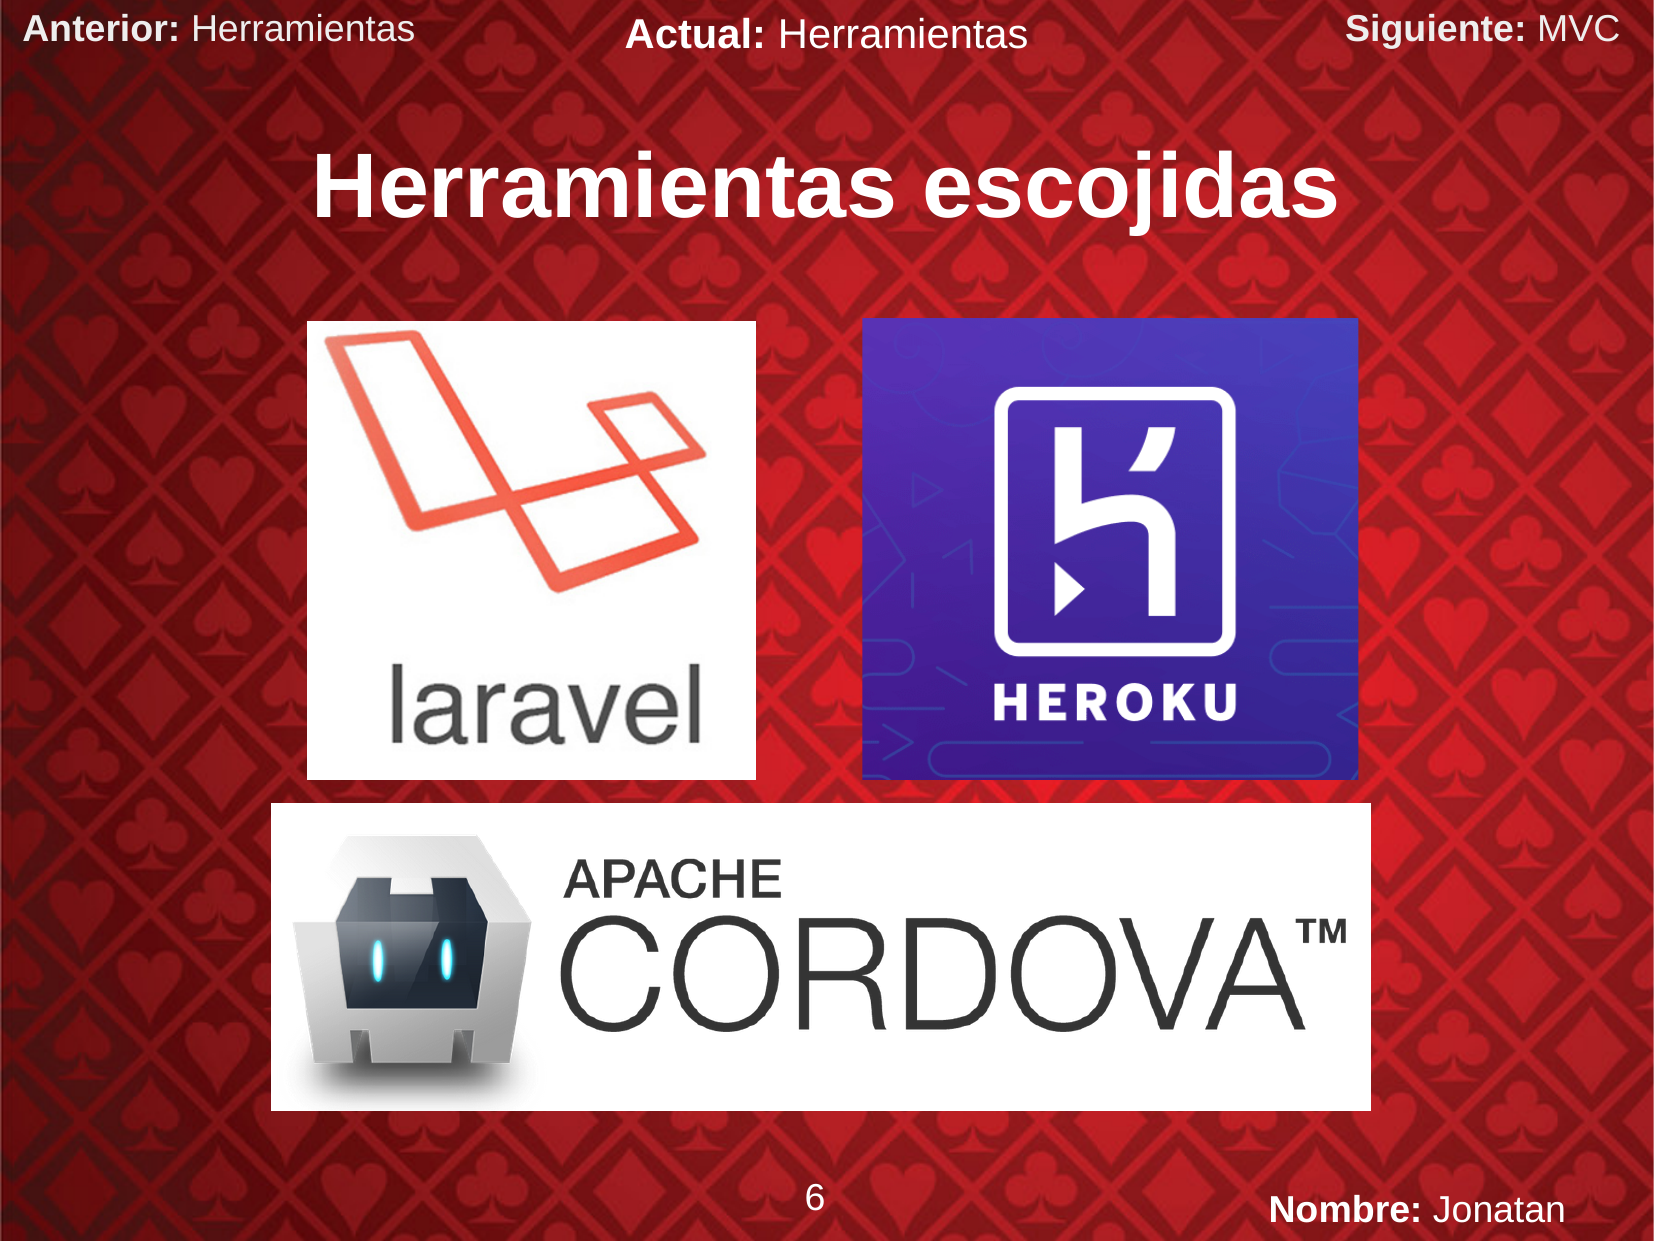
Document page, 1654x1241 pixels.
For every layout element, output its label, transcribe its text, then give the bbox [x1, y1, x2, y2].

title Herramientas escojidas [82, 82, 1571, 290]
text_box Anterior: Herramientas [11, 7, 449, 60]
text_box Nombre: Jonatan [1133, 1181, 1654, 1238]
picture [0, 0, 1654, 1241]
text_box Actual: Herramientas [555, 3, 1099, 71]
text_box 6 [531, 1169, 1099, 1227]
text_box Siguiente: MVC [1334, 7, 1642, 50]
